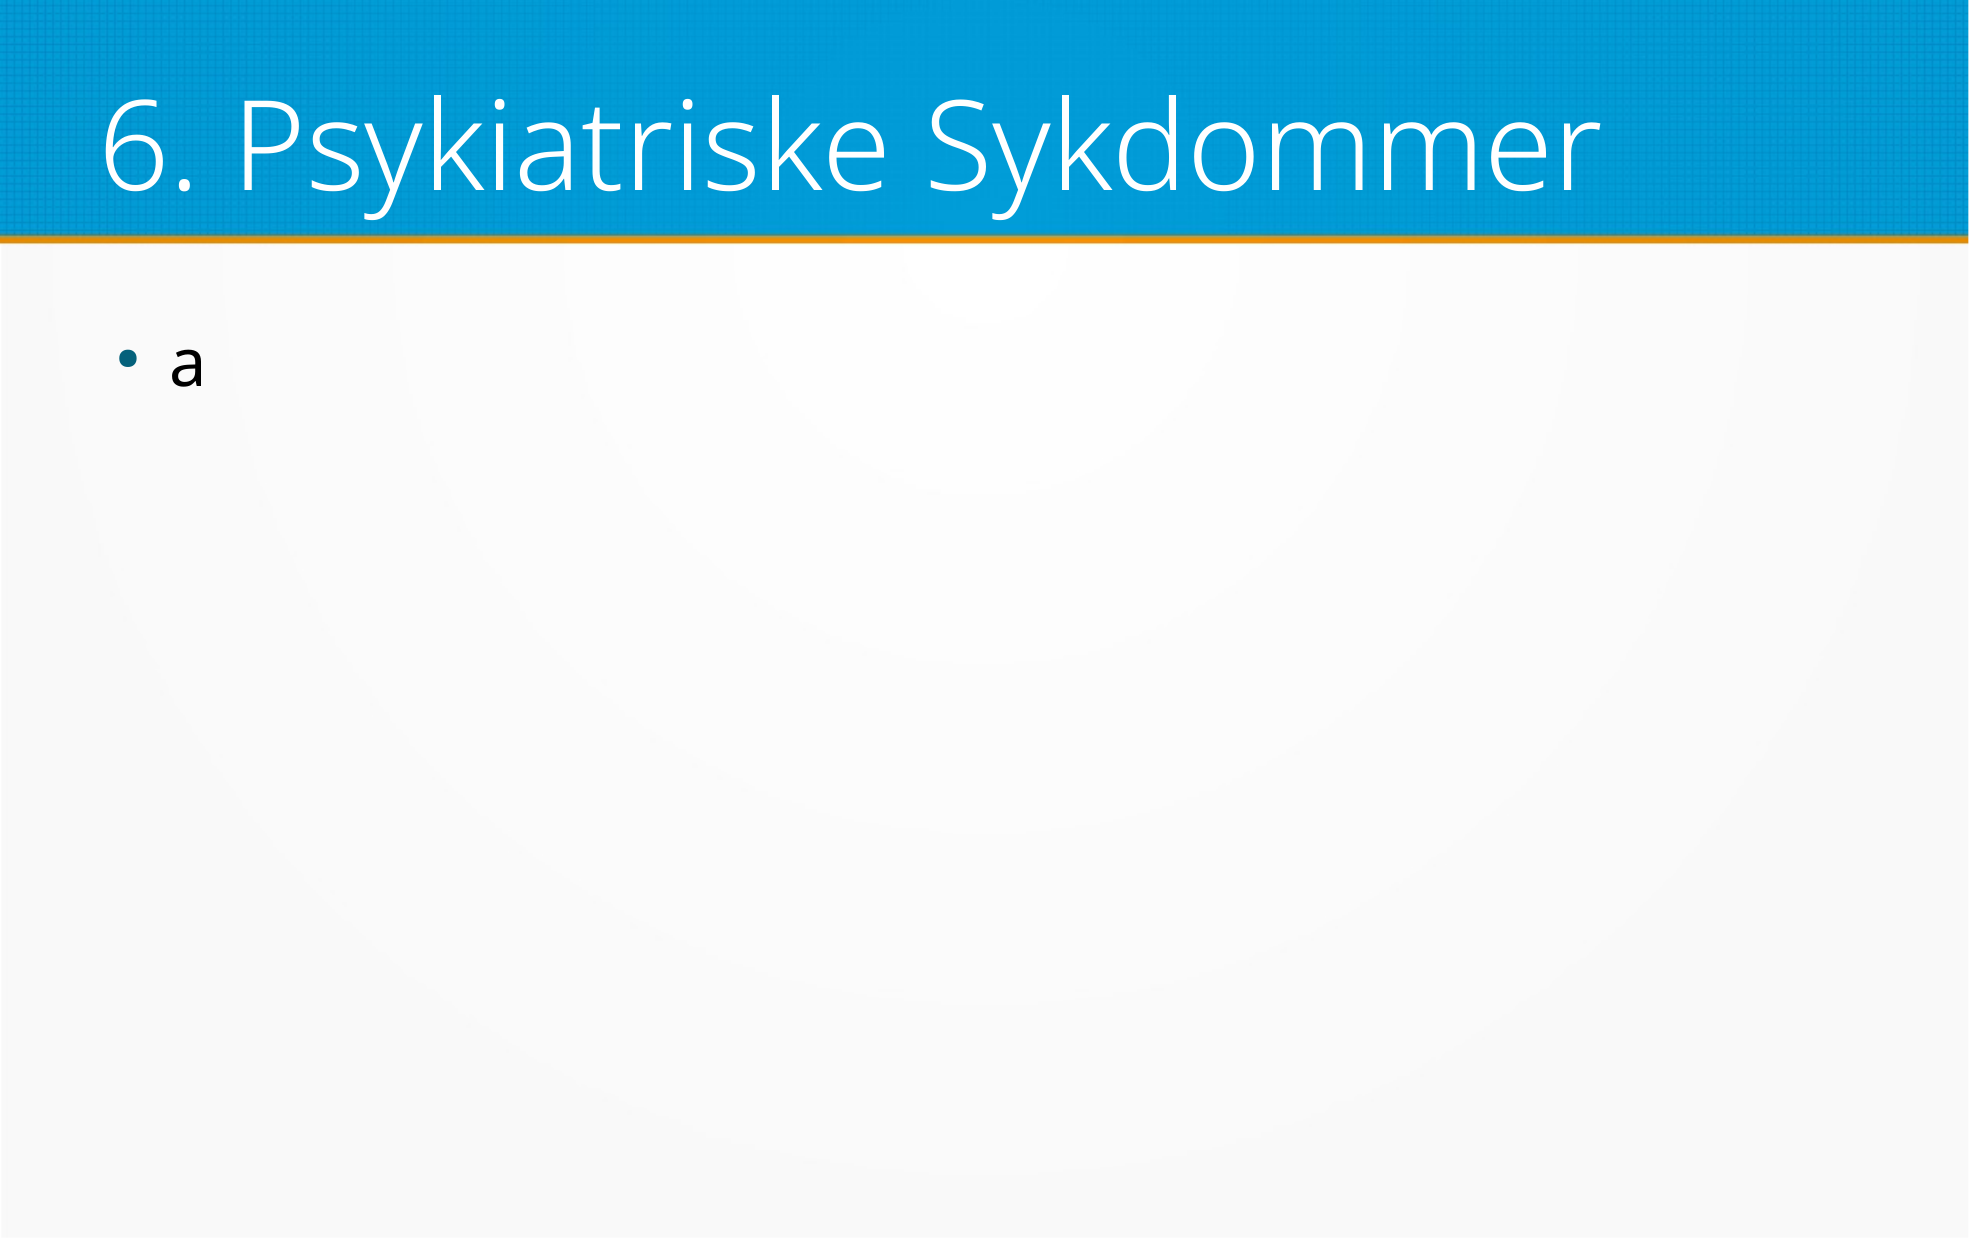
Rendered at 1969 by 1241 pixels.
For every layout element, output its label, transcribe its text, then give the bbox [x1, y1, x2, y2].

title 6. Psykiatriske Sykdommer [98, 19, 1870, 227]
list a [98, 315, 1861, 1081]
picture [0, 233, 1969, 1241]
